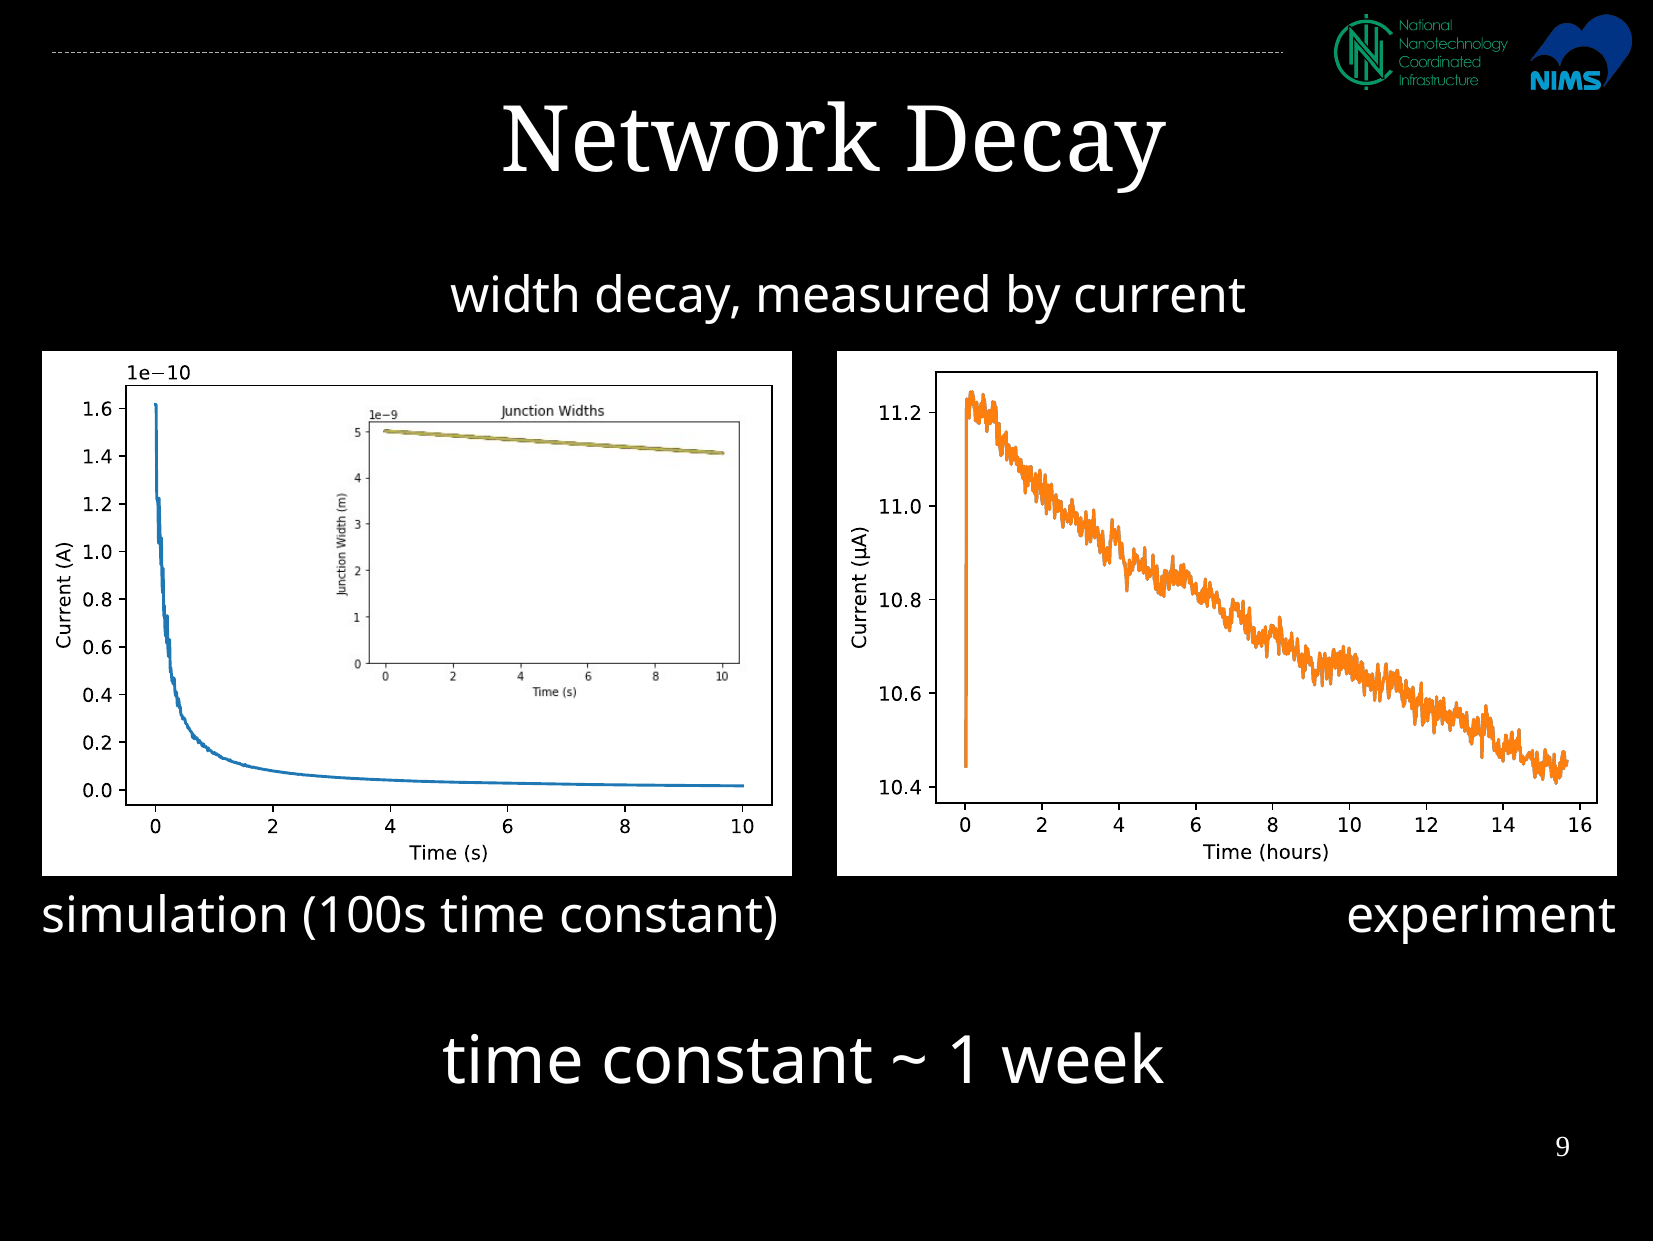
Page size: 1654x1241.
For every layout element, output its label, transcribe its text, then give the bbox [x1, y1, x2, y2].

picture [836, 350, 1617, 876]
picture [41, 350, 792, 844]
text_box simulation (100s time constant) [41, 844, 792, 981]
text_box width decay, measured by current [450, 225, 1276, 362]
picture [1536, 81, 1542, 90]
picture [1333, 14, 1508, 90]
text_box time constant ~ 1 week [442, 1005, 1351, 1111]
picture [1530, 14, 1632, 90]
title Network Decay [90, 32, 1578, 241]
text_box experiment [1346, 844, 1647, 981]
